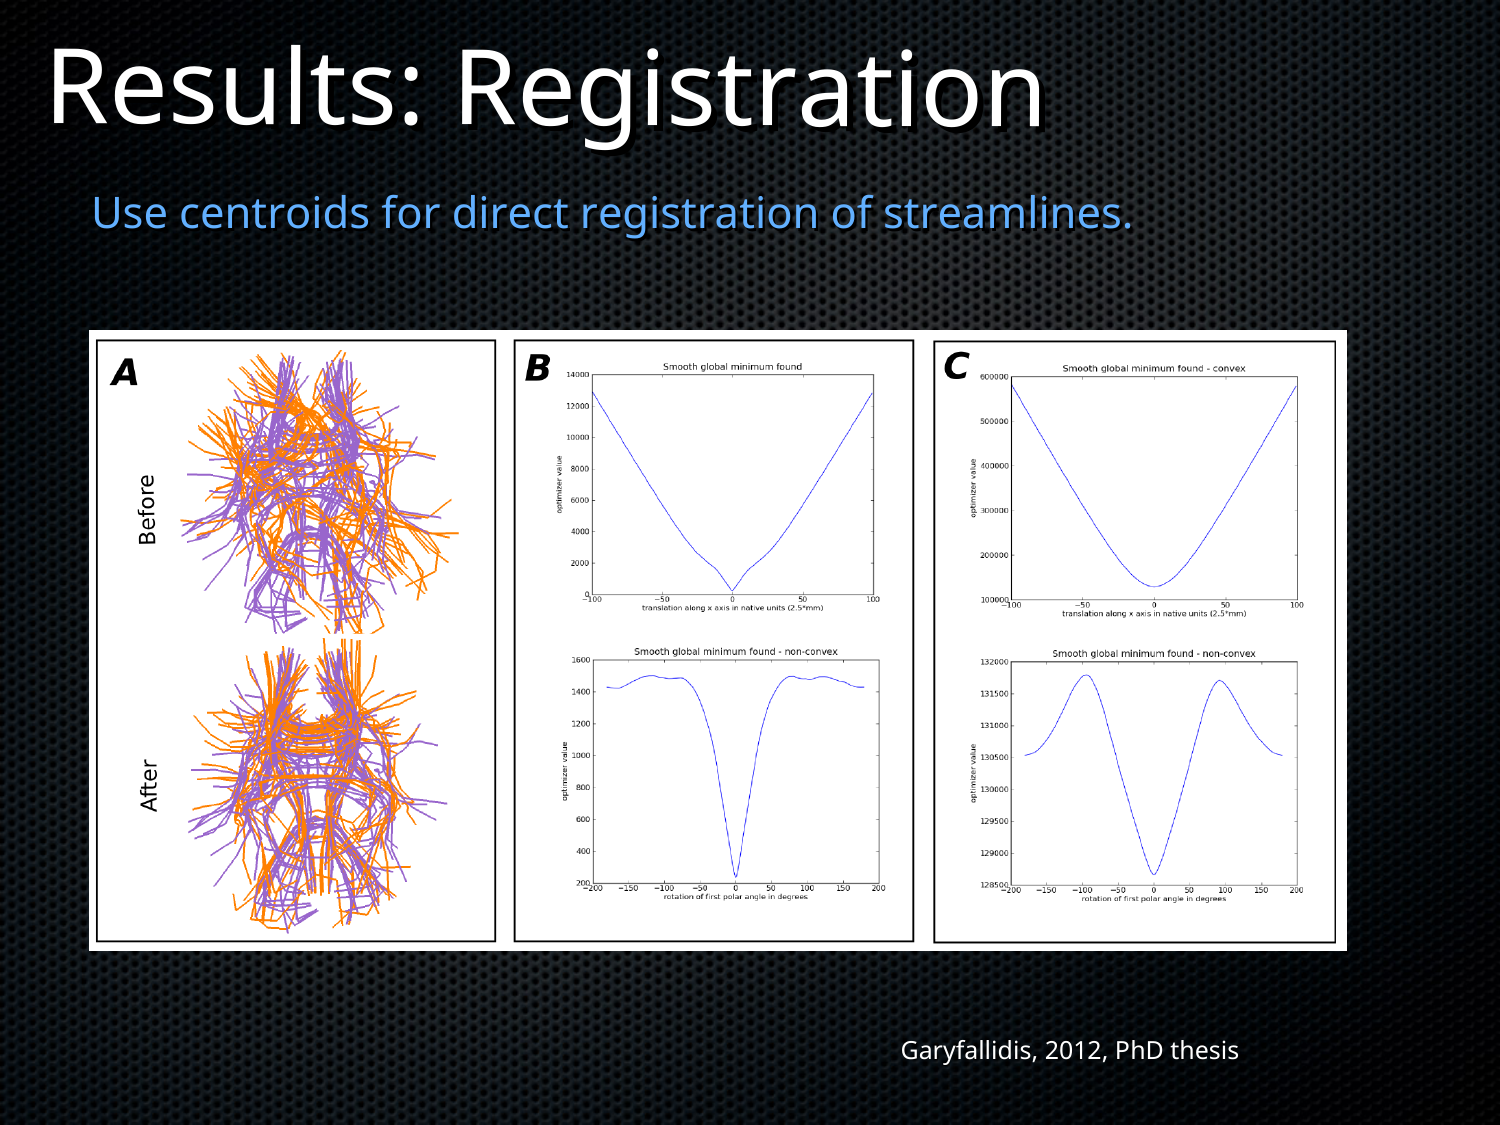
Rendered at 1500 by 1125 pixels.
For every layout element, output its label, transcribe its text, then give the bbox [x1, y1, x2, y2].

title Results: Registration [36, 11, 1342, 158]
text_box Use centroids for direct registration of streamlines. [82, 177, 1241, 248]
picture [0, 0, 1500, 1125]
text_box Garyfallidis, 2012, PhD thesis [885, 1027, 1284, 1073]
